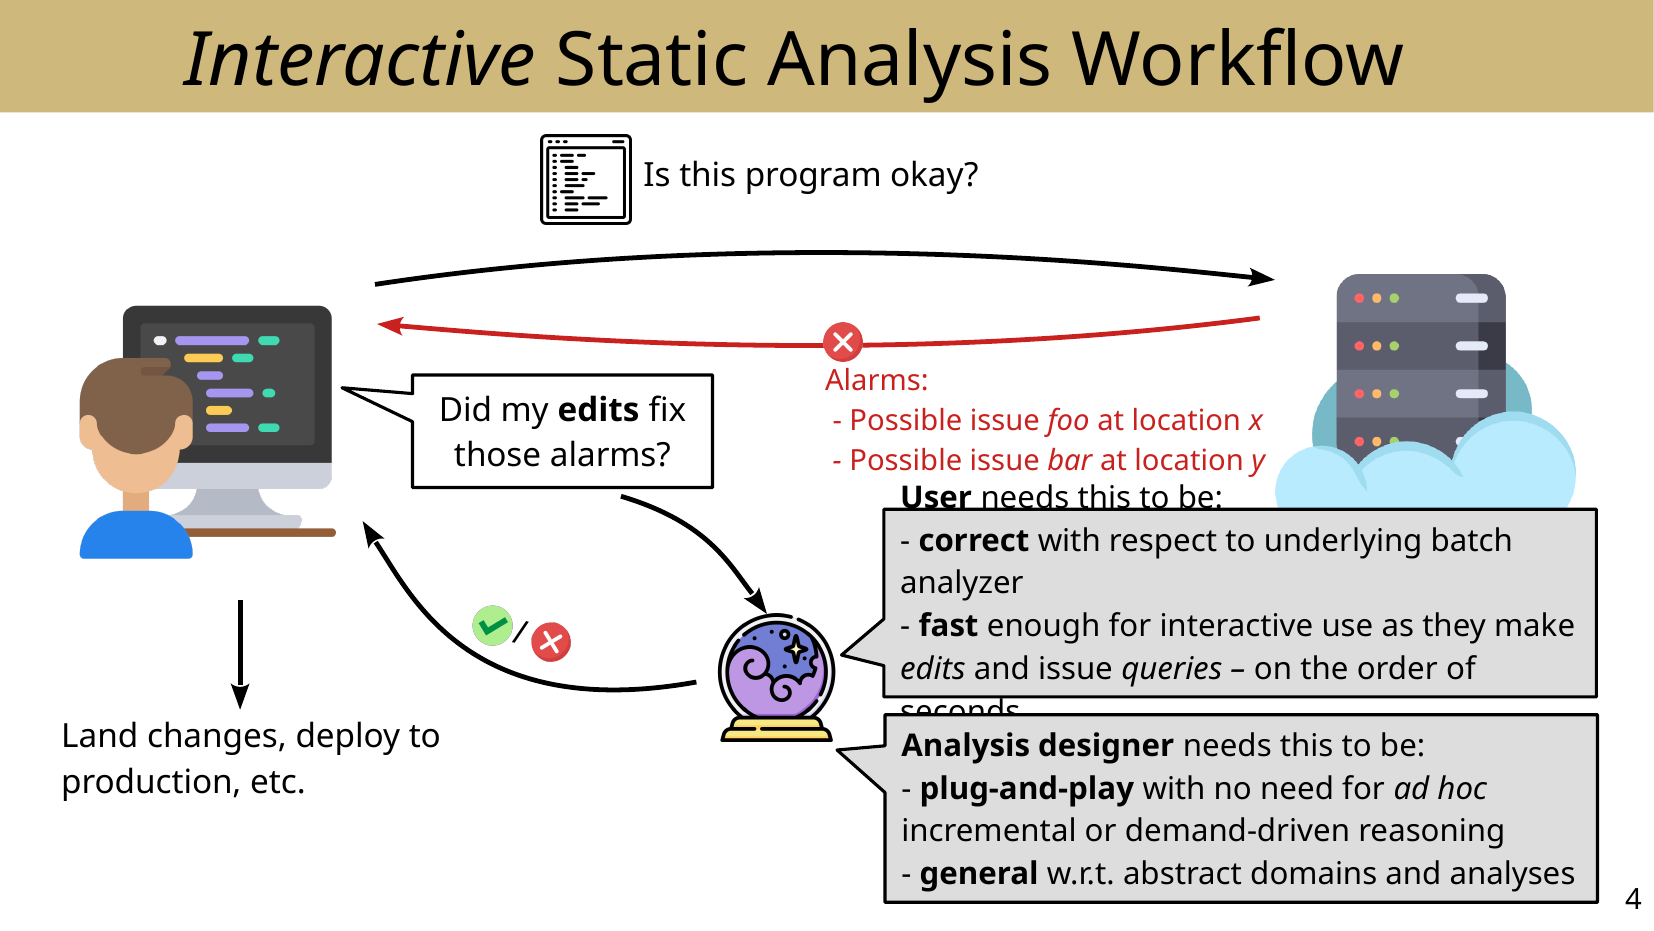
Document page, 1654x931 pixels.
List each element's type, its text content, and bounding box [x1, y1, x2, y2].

text_box Did my edits fix those alarms? [341, 374, 713, 488]
title Interactive Static Analysis Workflow [0, 0, 1576, 113]
text_box Land changes, deploy to production, etc. [61, 712, 451, 858]
text_box Is this program okay? [643, 151, 1033, 248]
picture [712, 613, 841, 742]
picture [1275, 255, 1576, 509]
picture [465, 598, 519, 653]
text_box / [505, 607, 593, 685]
picture [75, 301, 336, 563]
text_box User needs this to be: - correct with respect to underlying batch analyzer - fast enough for interactive use as they make edits and issue queries – on the order of seconds [841, 509, 1597, 697]
picture [540, 134, 632, 226]
text_box Analysis designer needs this to be: - plug-and-play with no need for ad hoc incremental or demand-driven reasoning - general w.r.t. abstract domains and analyses [837, 714, 1598, 903]
text_box Alarms: - Possible issue foo at location x - Possible issue bar at location y [825, 359, 1351, 473]
picture [823, 322, 863, 362]
